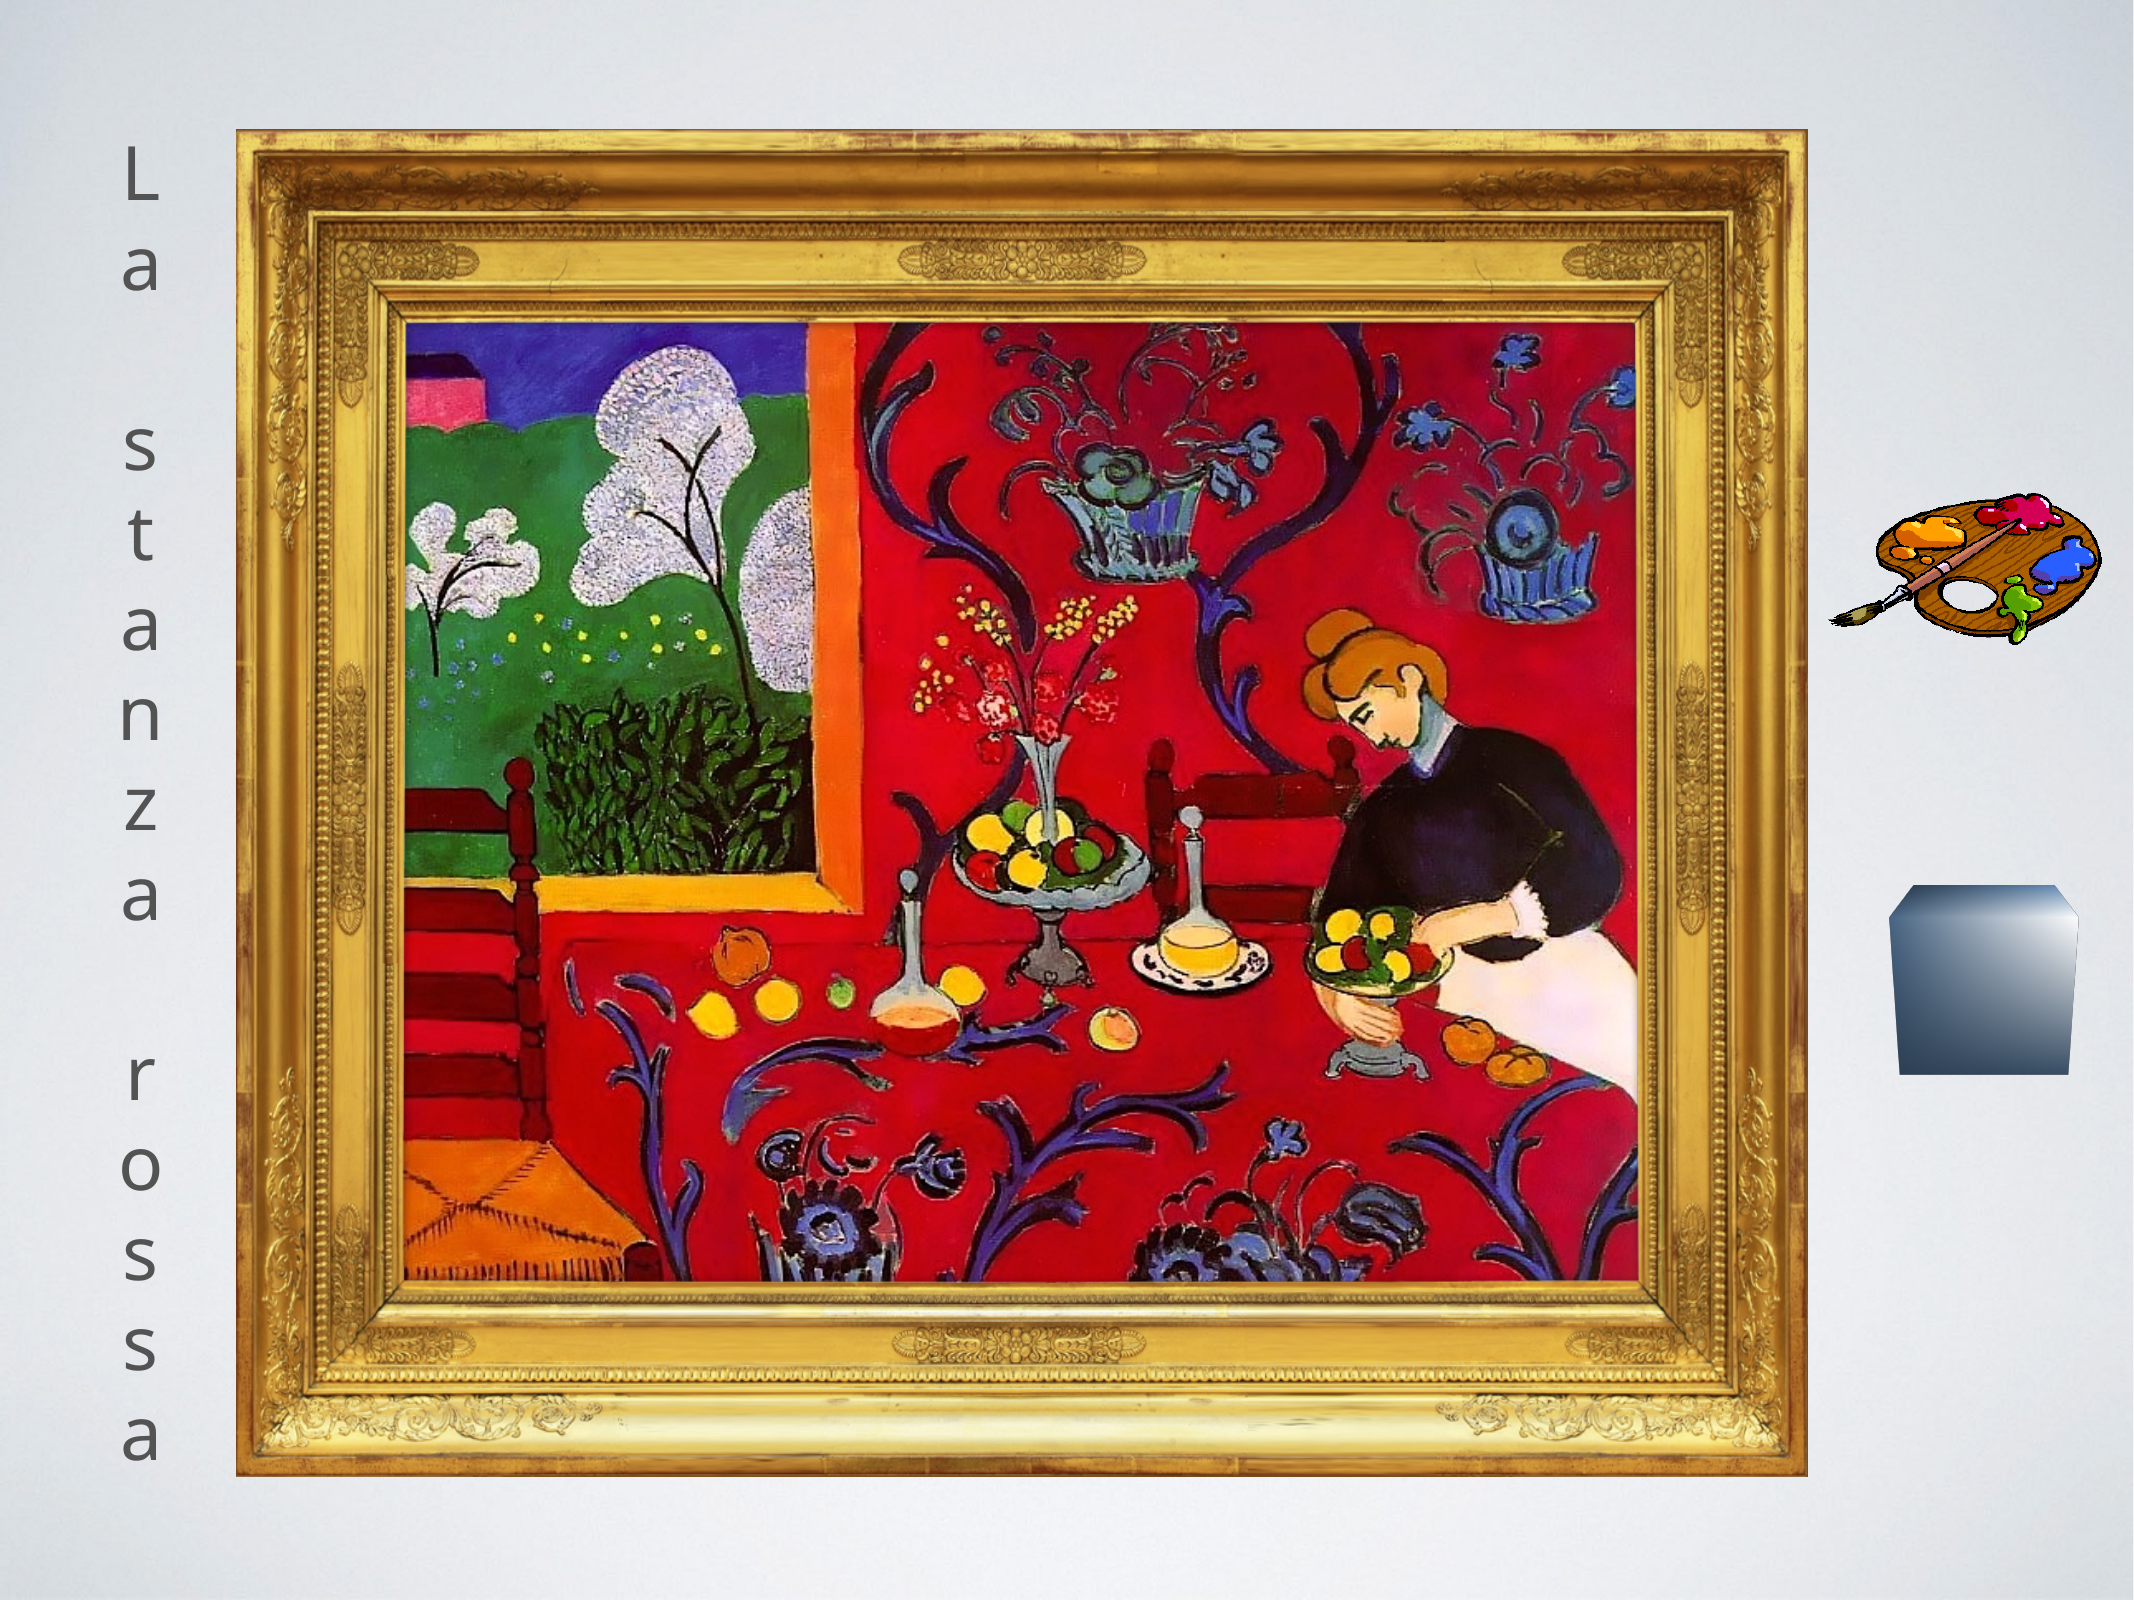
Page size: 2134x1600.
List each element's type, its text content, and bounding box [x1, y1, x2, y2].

text_box L a s t a n z a r o s s a [109, 116, 173, 1484]
picture [0, 0, 2134, 1600]
